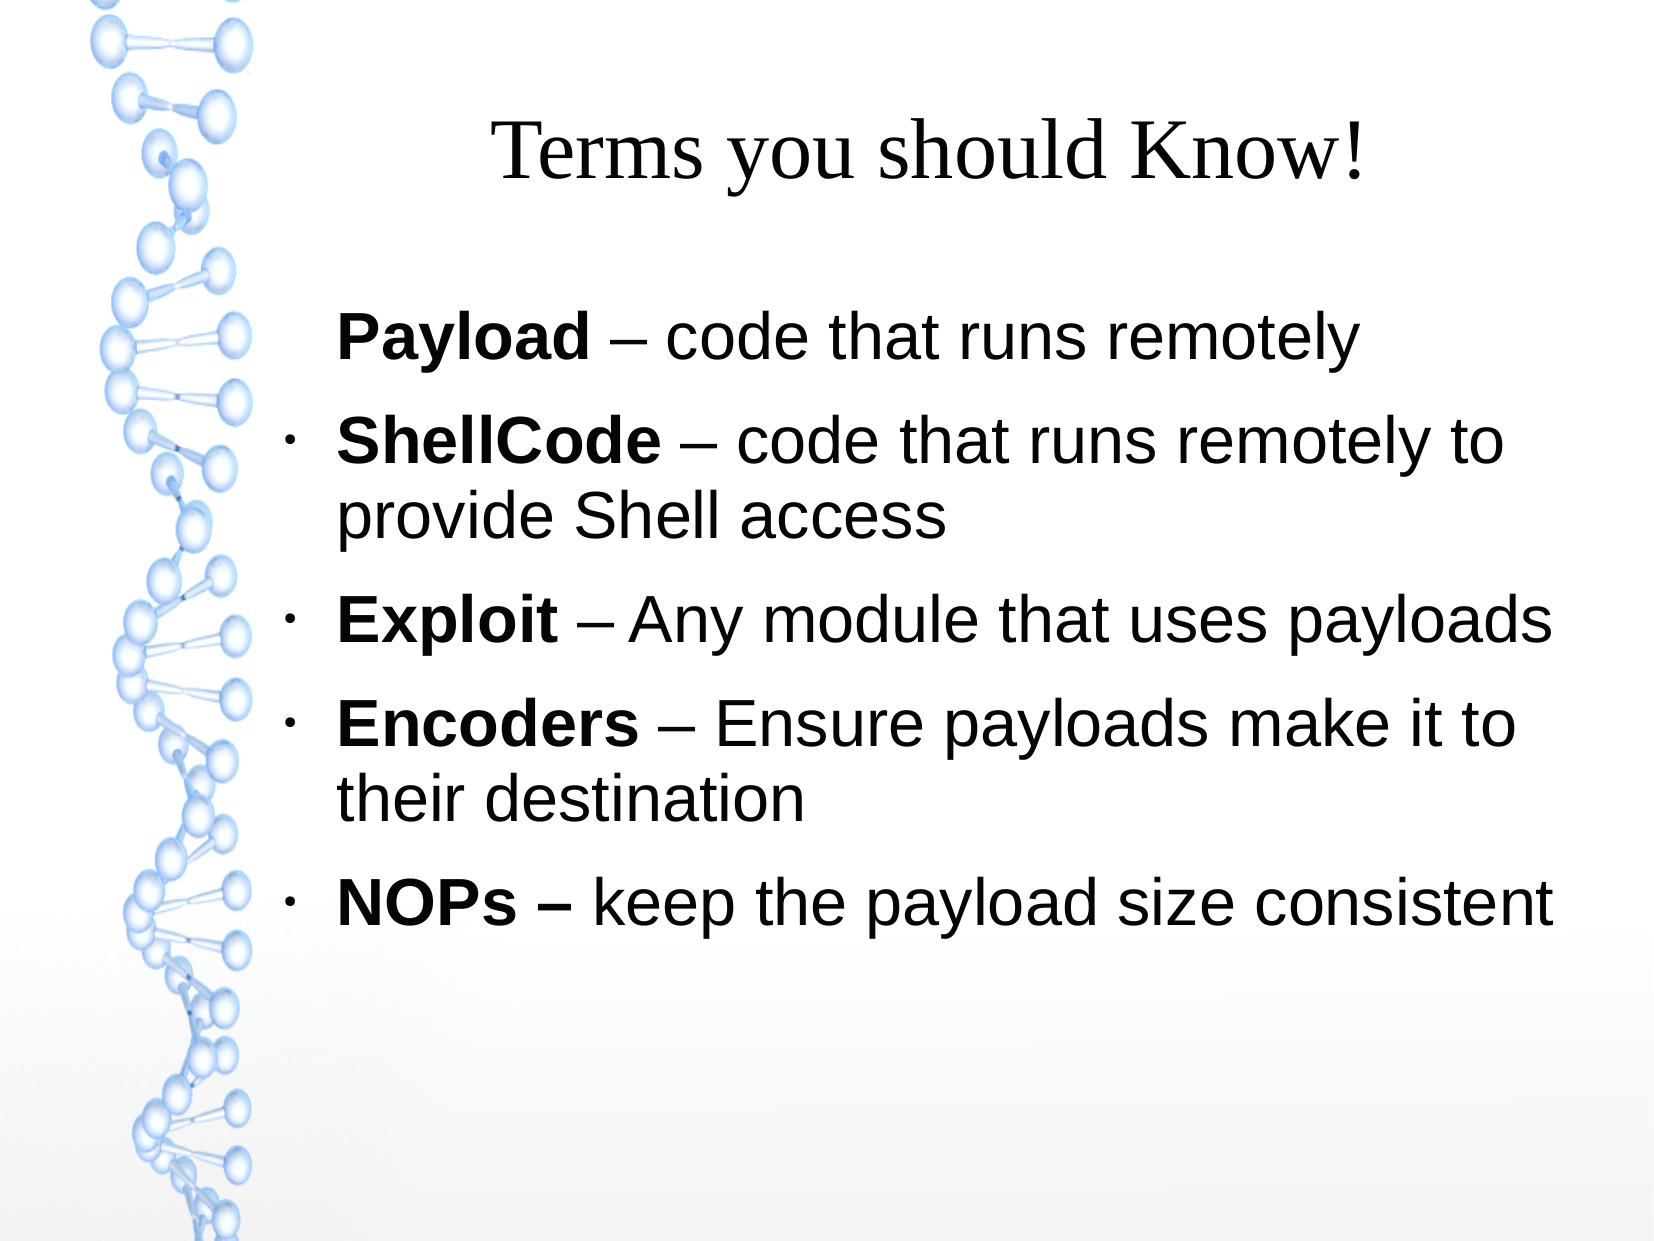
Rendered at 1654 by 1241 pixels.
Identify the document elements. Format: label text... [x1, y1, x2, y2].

title Terms you should Know! [265, 47, 1595, 252]
list Payload – code that runs remotely ShellCode – code that runs remotely to provide Shell access Exploit – Any module that uses payloads Encoders – Ensure payloads make it to their destination NOPs – keep the payload size consistent [265, 299, 1595, 1019]
picture [0, 0, 1654, 1241]
